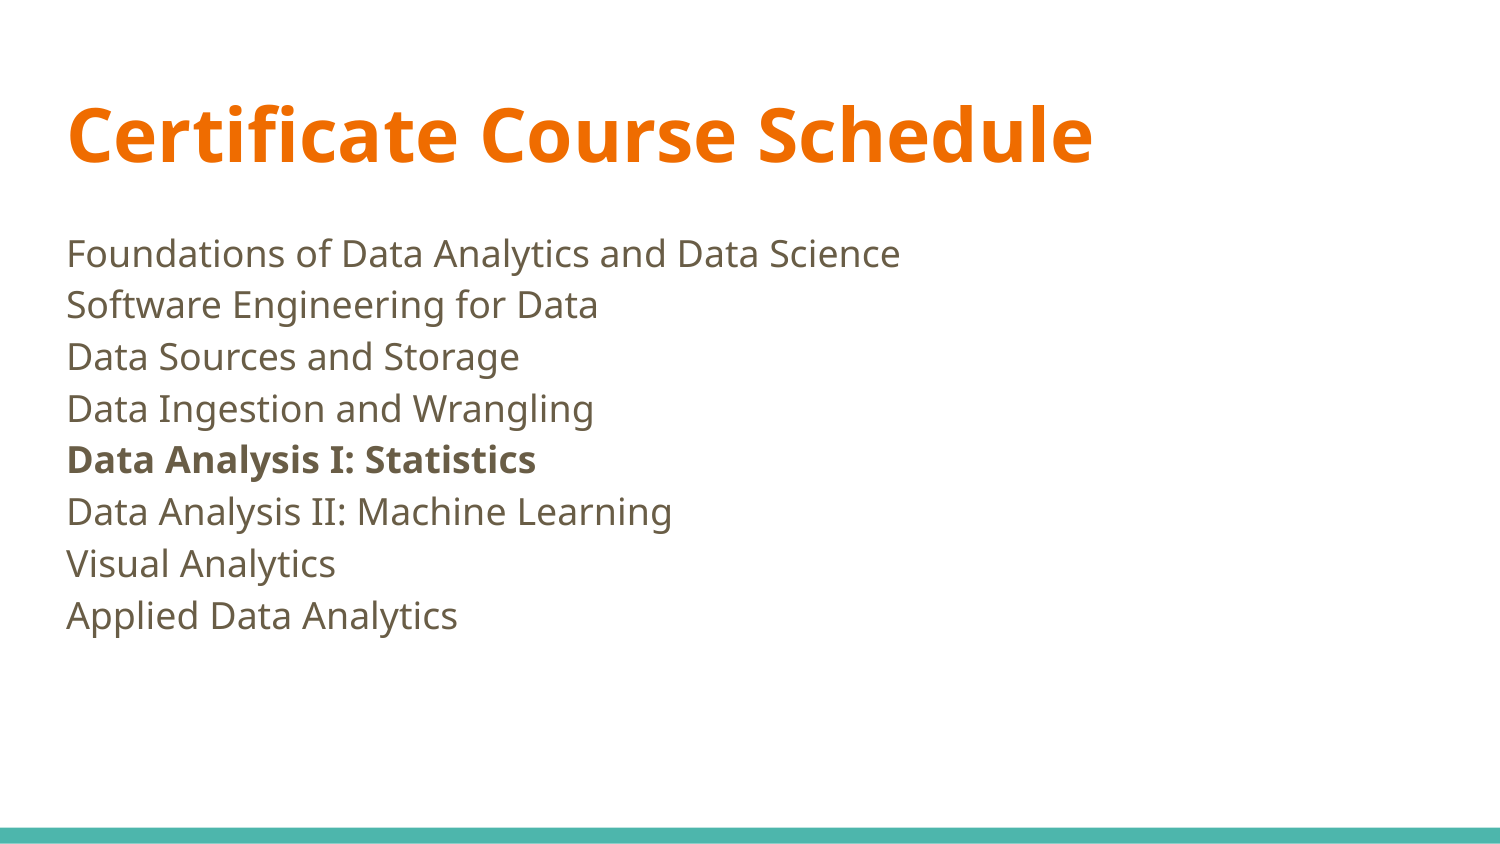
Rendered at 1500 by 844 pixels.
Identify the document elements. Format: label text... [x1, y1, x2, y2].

list Foundations of Data Analytics and Data Science Software Engineering for Data Data Sources and Storage Data Ingestion and Wrangling Data Analysis I: Statistics Data Analysis II: Machine Learning Visual Analytics Applied Data Analytics [51, 207, 1449, 750]
title Certificate Course Schedule [51, 72, 1449, 189]
